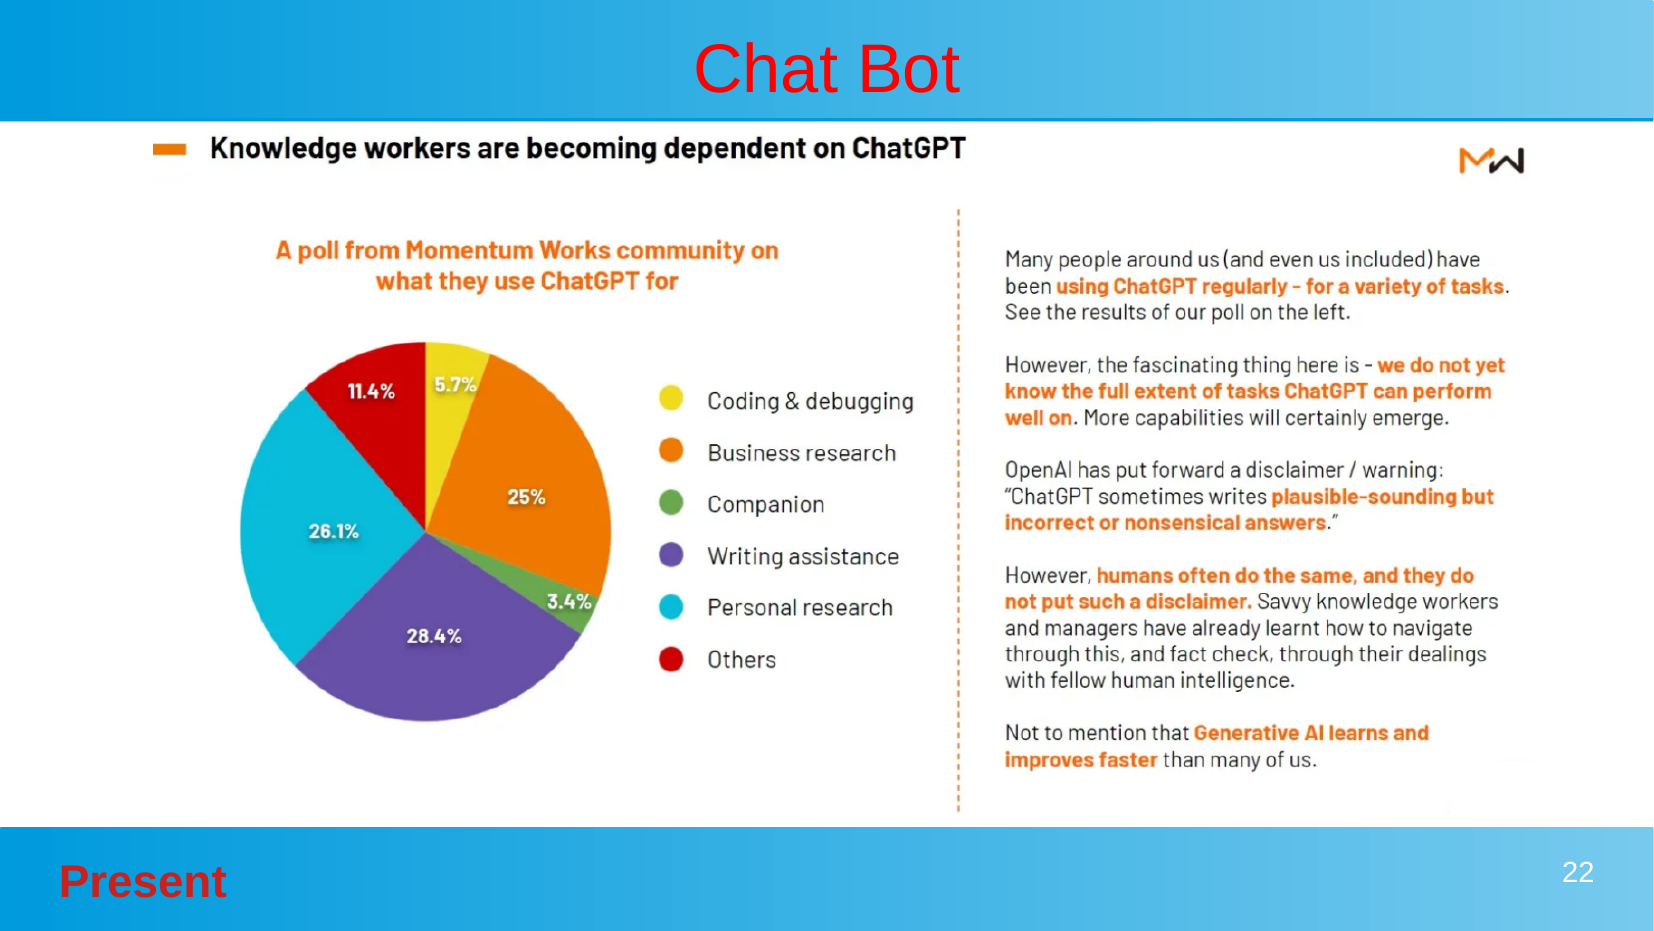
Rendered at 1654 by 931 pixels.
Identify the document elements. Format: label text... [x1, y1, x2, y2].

picture [136, 123, 1556, 814]
title Chat Bot [59, 29, 1595, 108]
